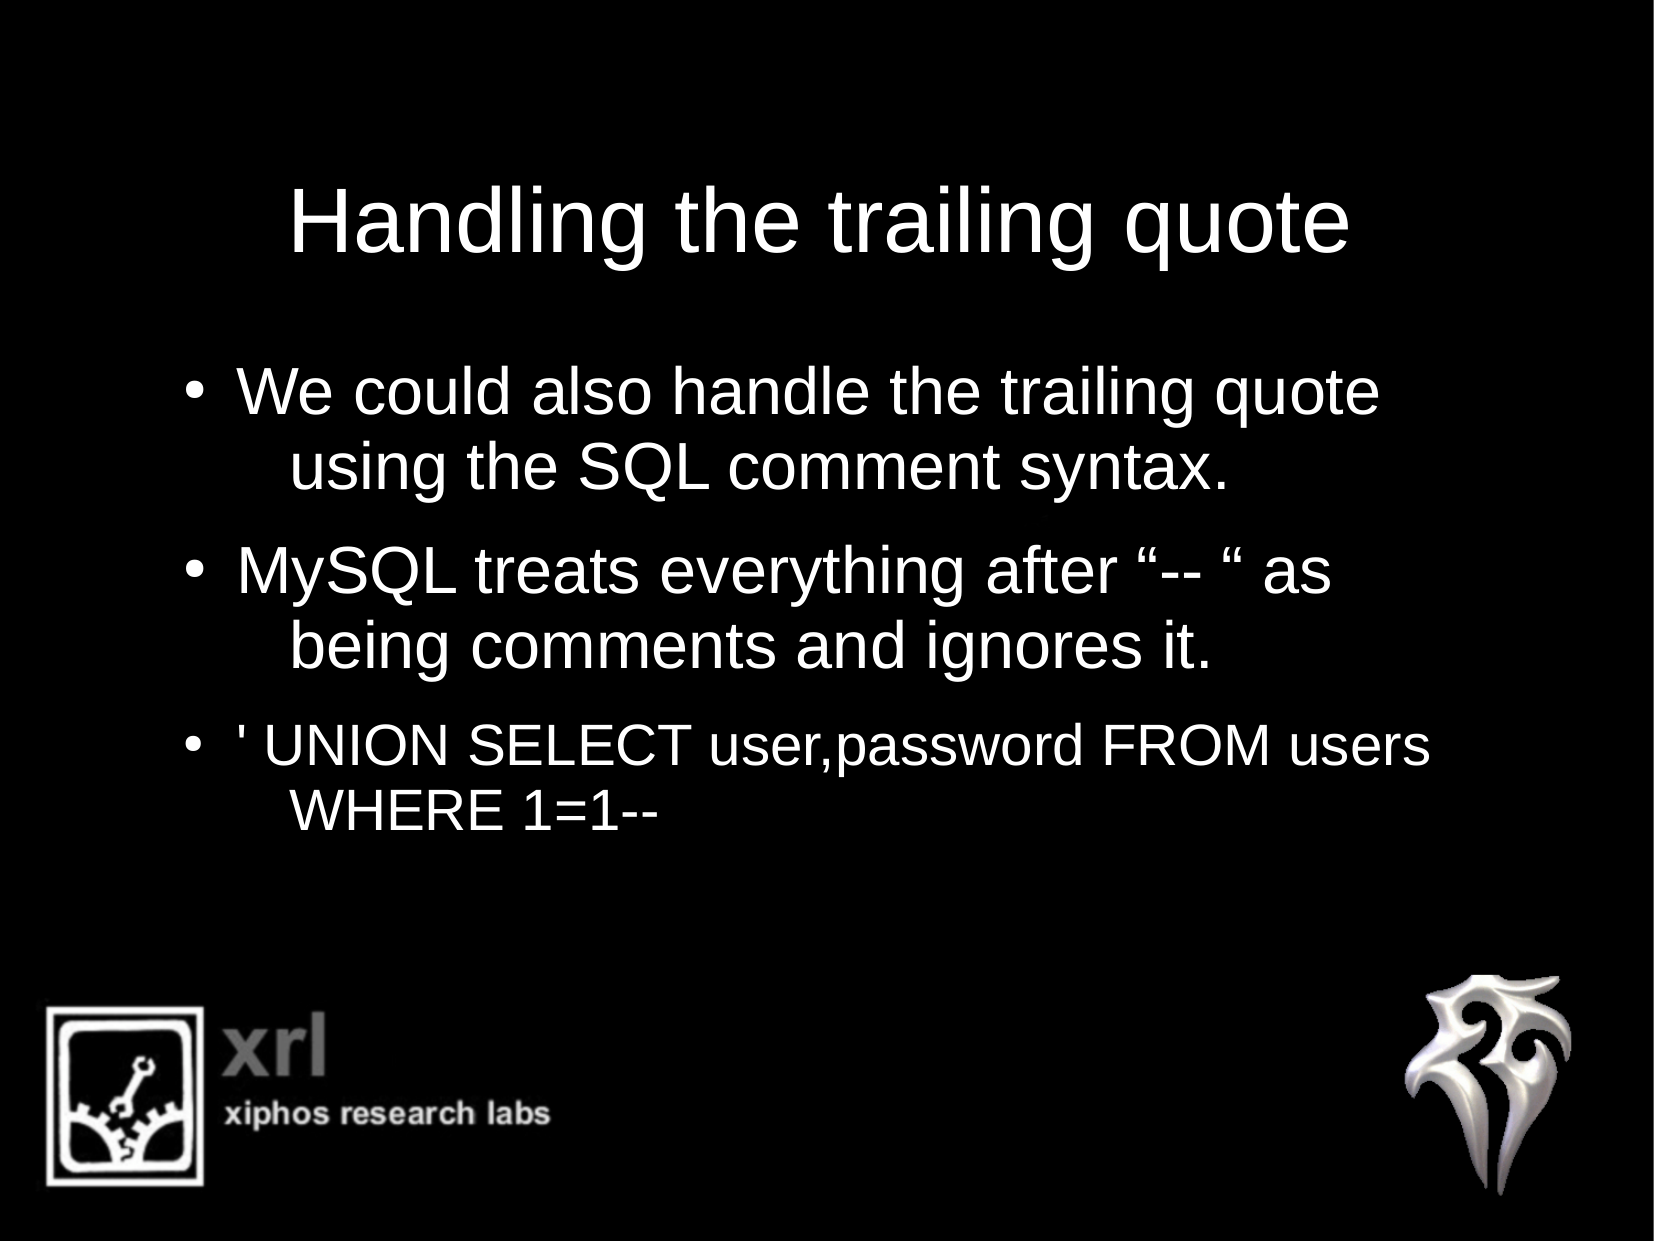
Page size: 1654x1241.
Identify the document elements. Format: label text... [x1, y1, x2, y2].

title Handling the trailing quote [135, 117, 1506, 325]
picture [0, 0, 1654, 1241]
list We could also handle the trailing quote using the SQL comment syntax. MySQL treats everything after “-- “ as being comments and ignores it. ' UNION SELECT user,password FROM users WHERE 1=1-- [147, 354, 1506, 1173]
